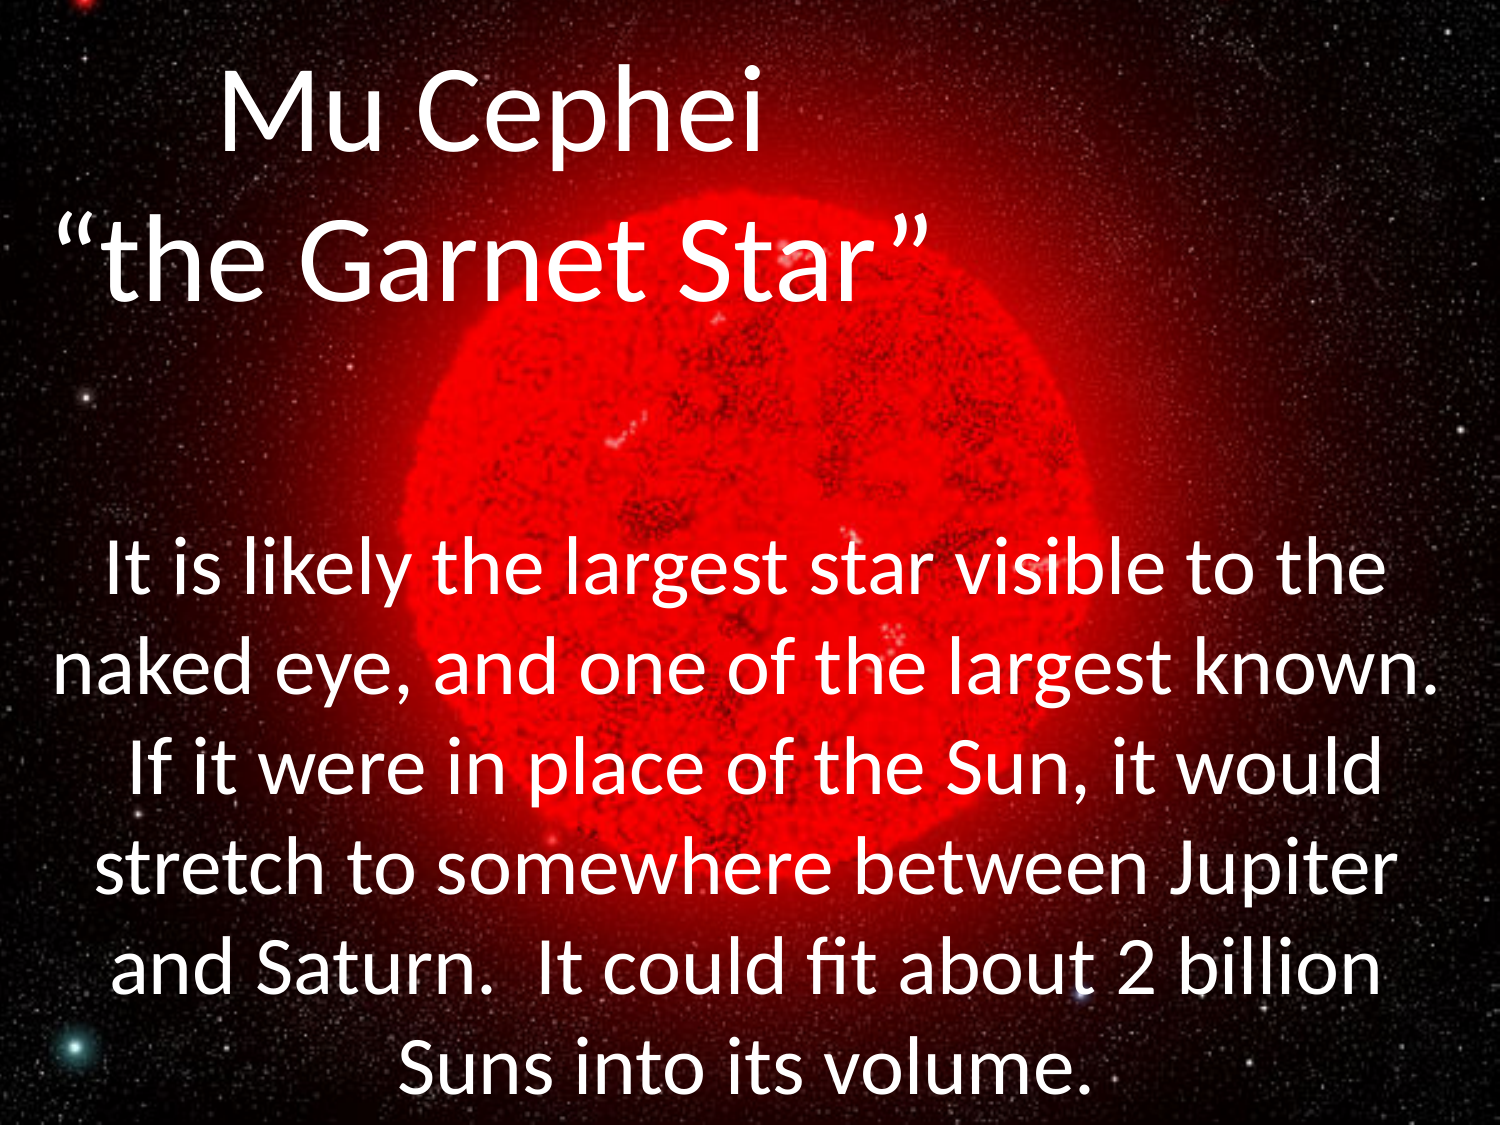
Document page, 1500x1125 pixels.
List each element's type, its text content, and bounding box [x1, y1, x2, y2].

text_box It is likely the largest star visible to the naked eye, and one of the largest known. If it were in place of the Sun, it would stretch to somewhere between Jupiter and Saturn. It could fit about 2 billion Suns into its volume. [29, 503, 1465, 1119]
picture [0, 0, 1500, 1125]
text_box Mu Cephei “the Garnet Star” [16, 19, 967, 335]
